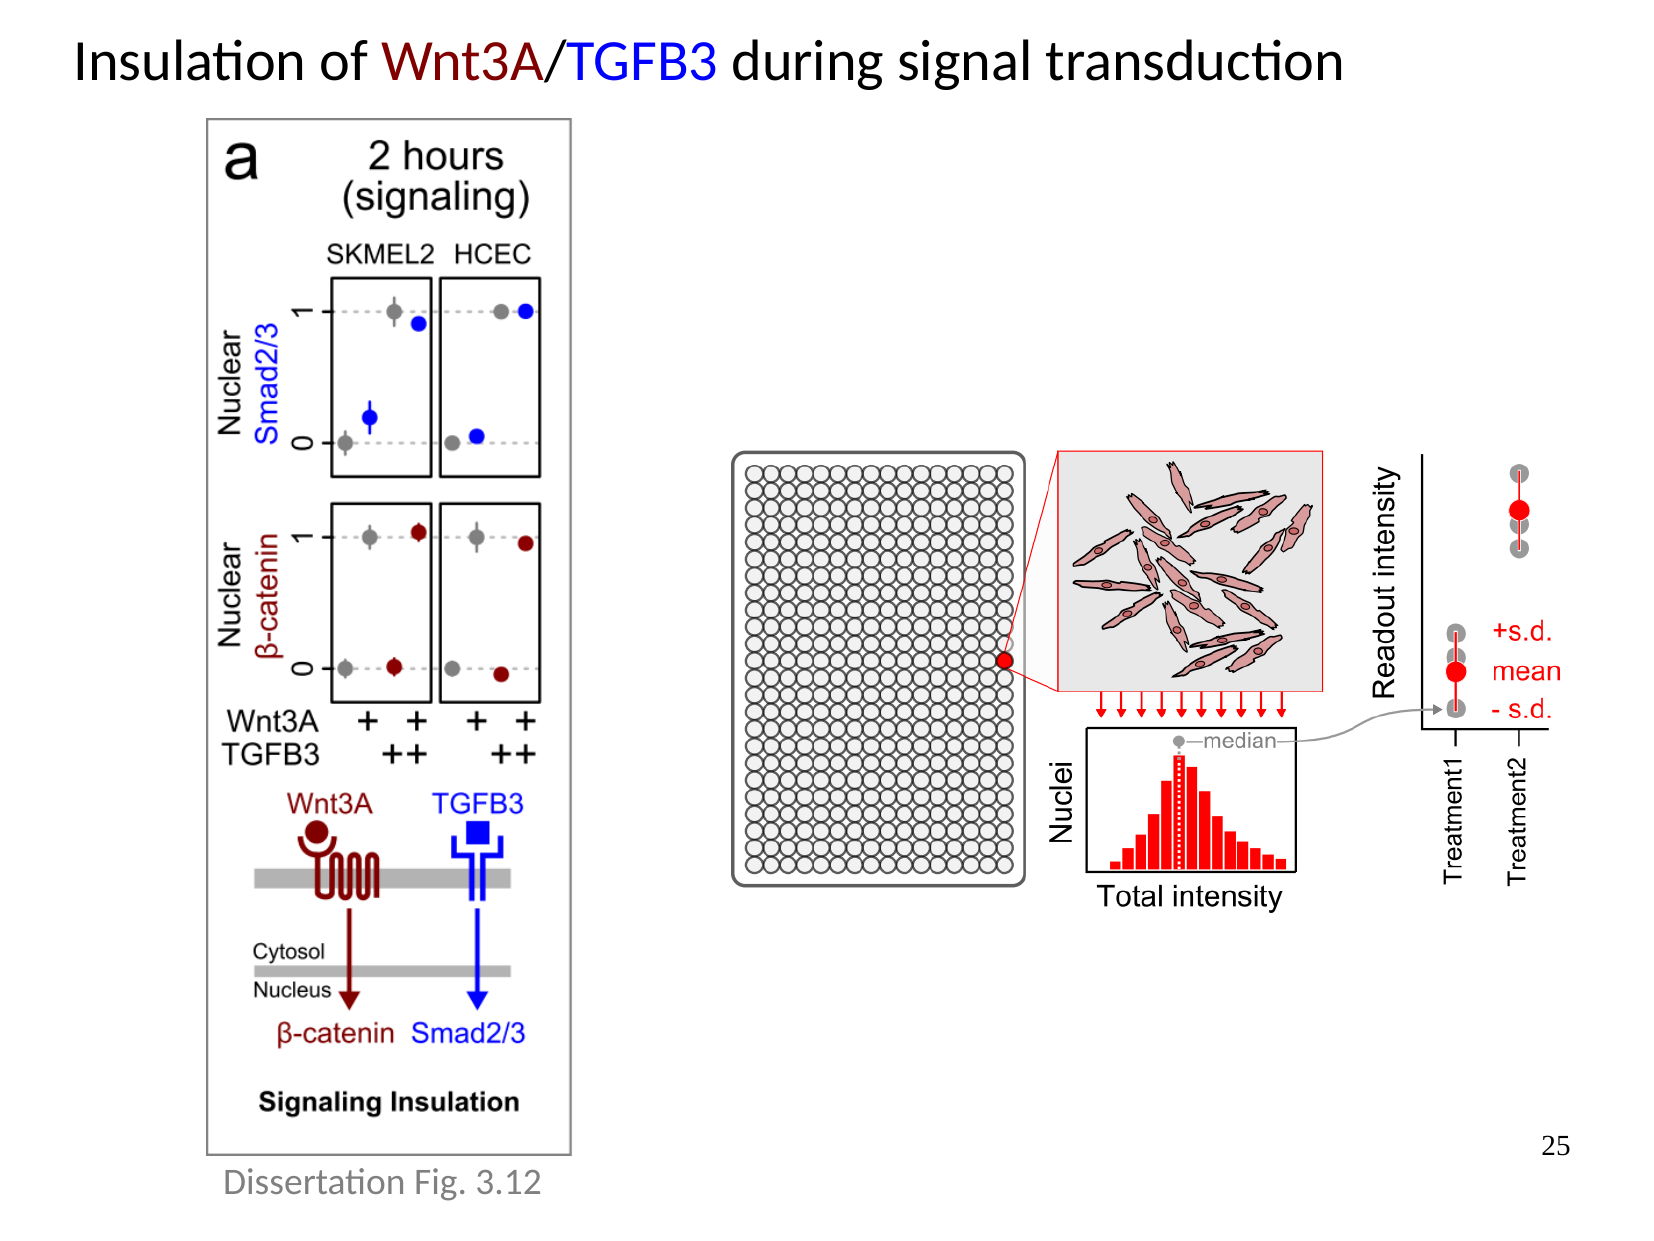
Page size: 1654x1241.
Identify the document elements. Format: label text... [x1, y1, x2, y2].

picture [720, 442, 1565, 917]
text_box Dissertation Fig. 3.12 [208, 1159, 1004, 1241]
picture [206, 118, 579, 1156]
text_box Insulation of Wnt3A/TGFB3 during signal transduction [59, 29, 1536, 148]
text_box [579, 108, 1477, 1182]
